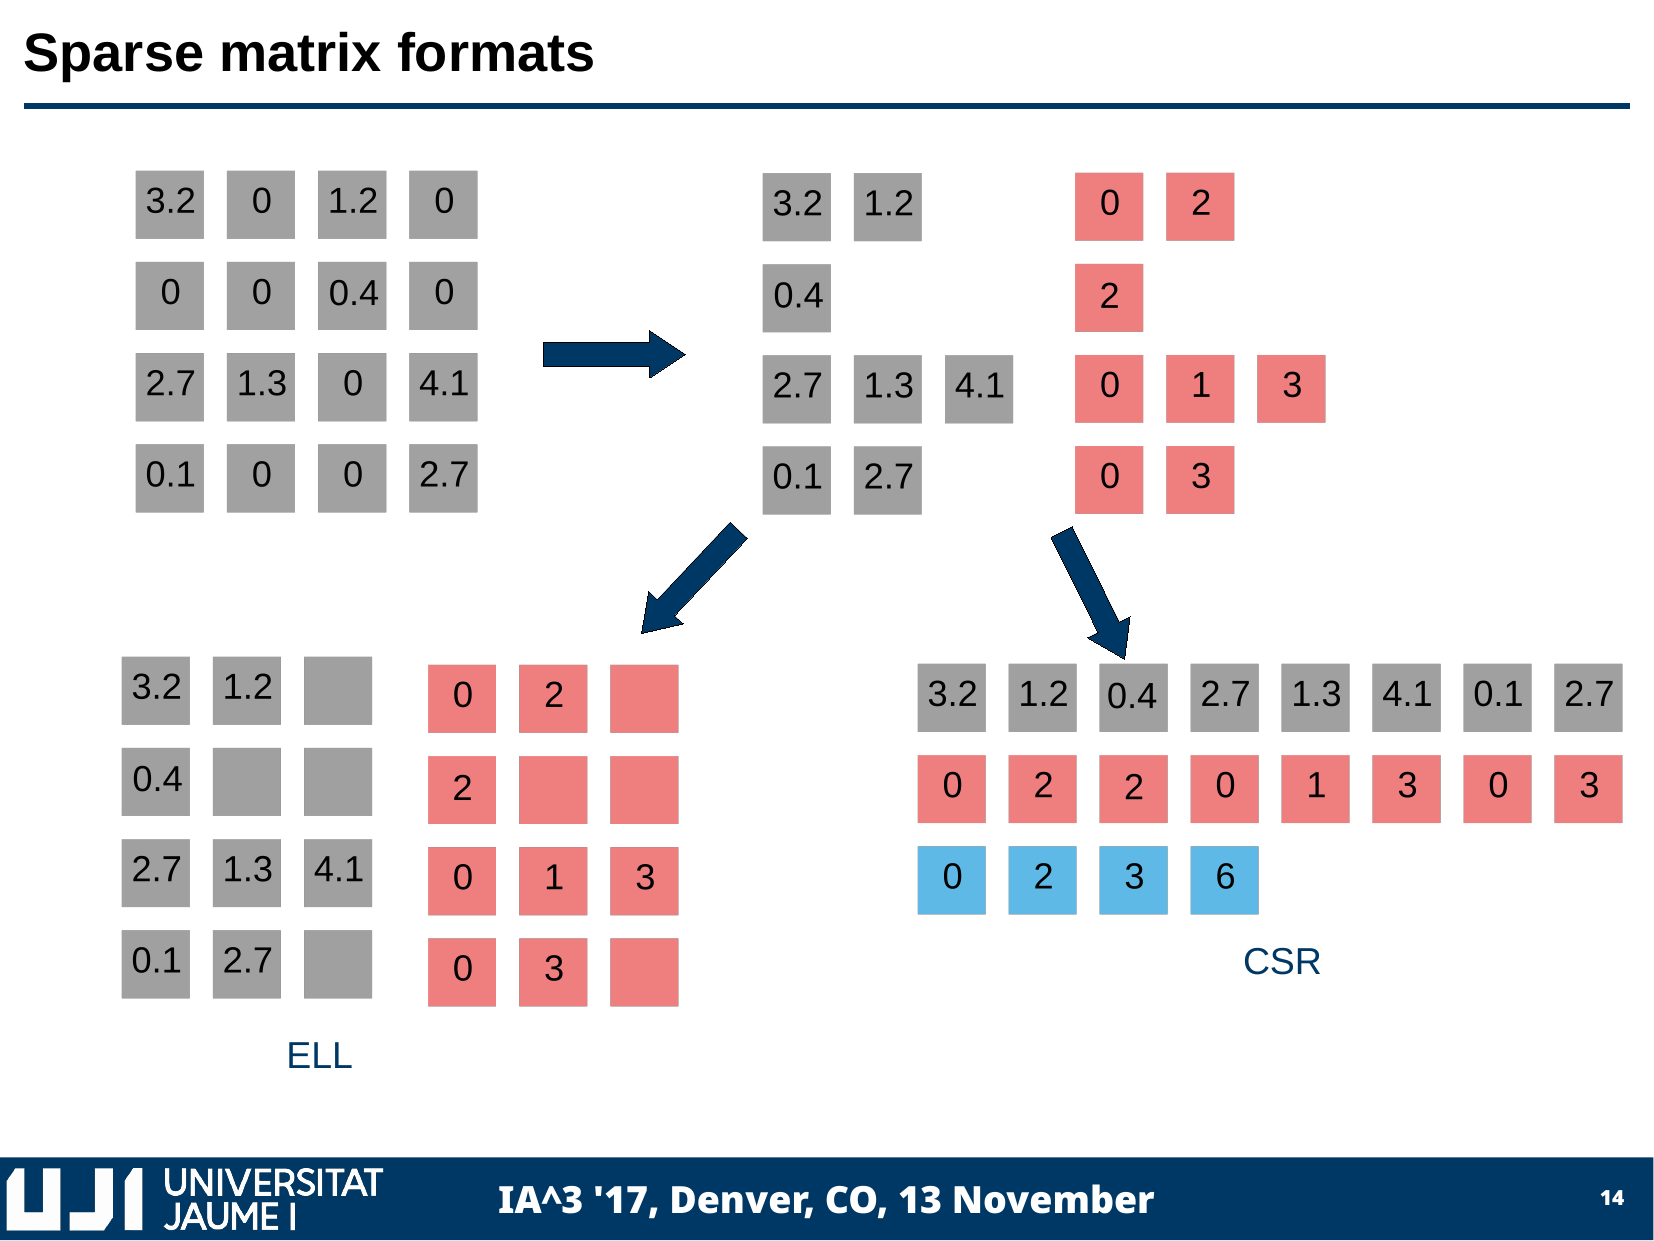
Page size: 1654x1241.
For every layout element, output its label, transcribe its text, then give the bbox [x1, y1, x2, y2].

title Sparse matrix formats [23, 0, 1630, 107]
picture [128, 163, 485, 520]
picture [755, 165, 1333, 522]
text_box ELL [271, 1027, 368, 1085]
picture [114, 649, 686, 1014]
text_box [1051, 526, 1131, 660]
text_box CSR [1228, 933, 1338, 990]
text_box [543, 330, 686, 378]
picture [910, 656, 1630, 922]
picture [0, 1158, 390, 1241]
text_box [641, 522, 748, 634]
